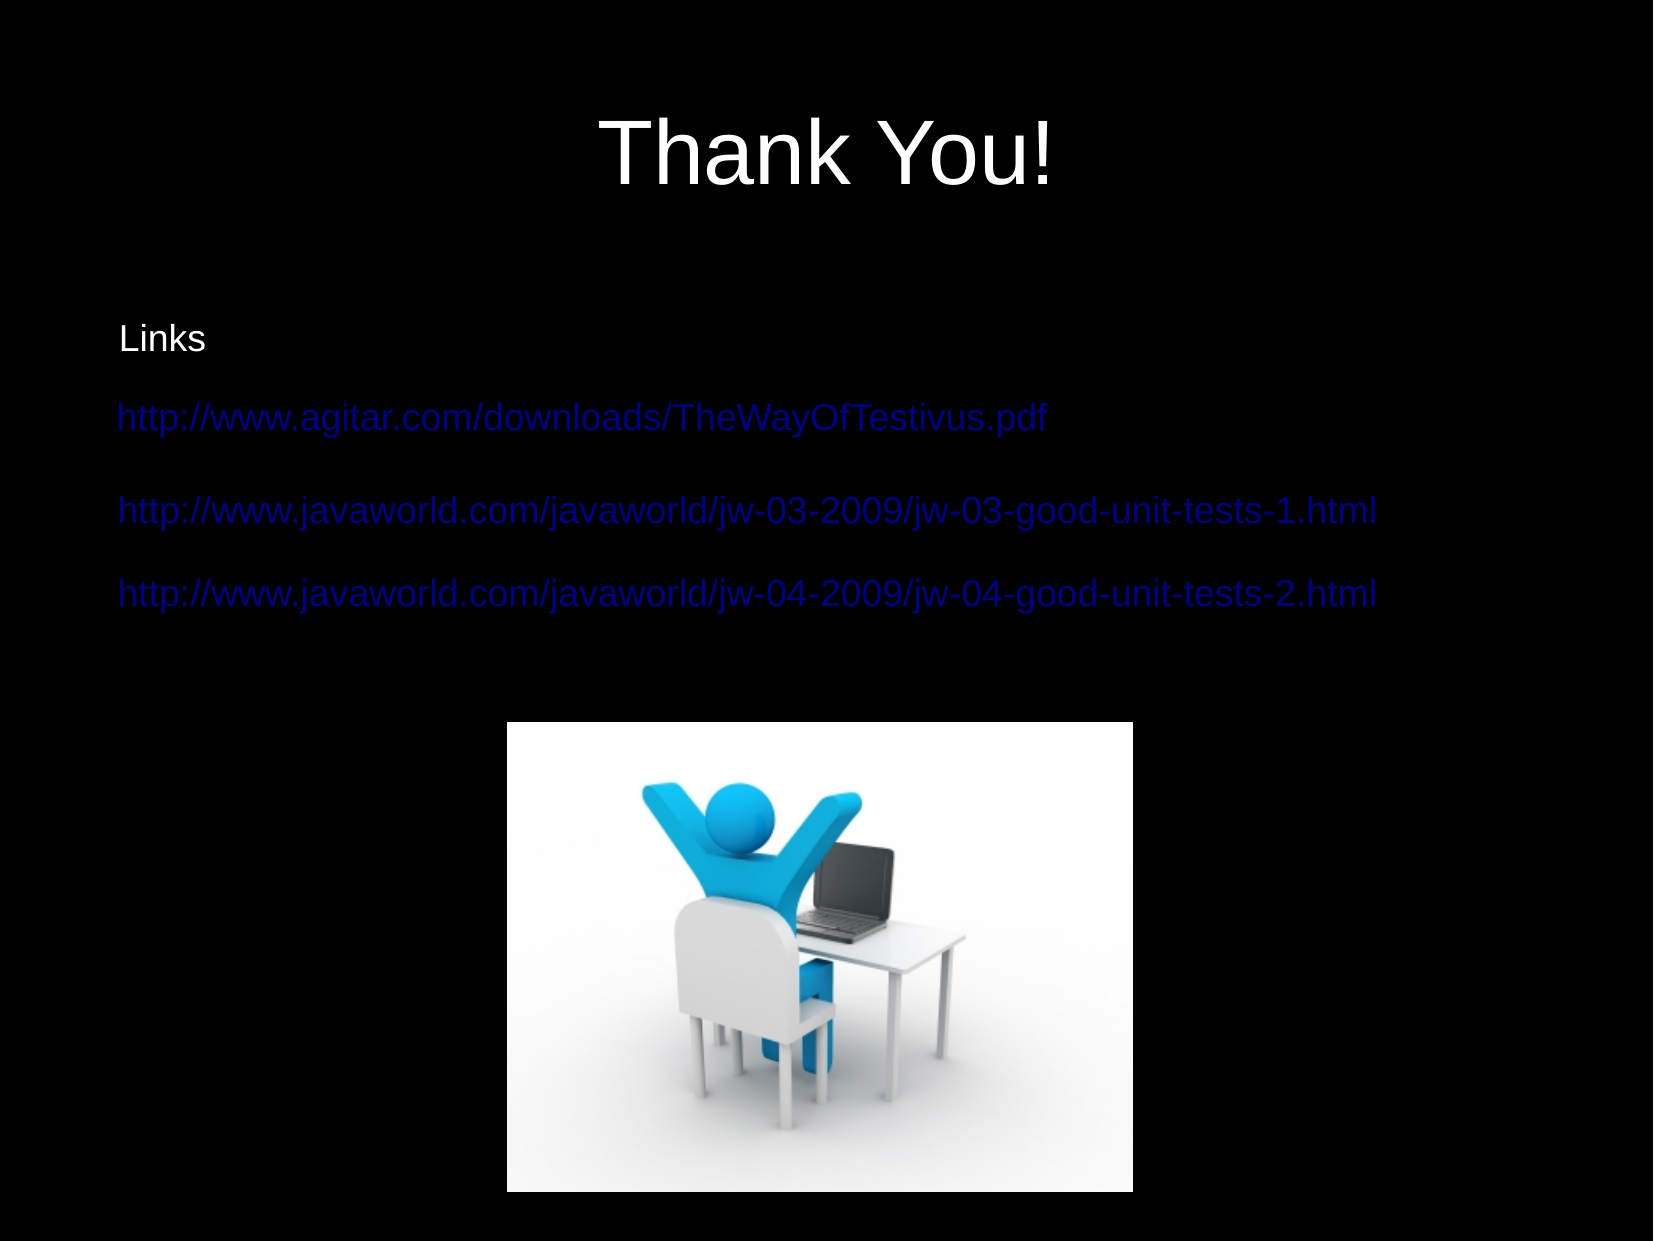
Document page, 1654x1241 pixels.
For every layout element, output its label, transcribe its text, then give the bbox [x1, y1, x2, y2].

title Thank You! [82, 49, 1571, 257]
text_box Links [104, 310, 634, 368]
text_box http://www.javaworld.com/javaworld/jw-03-2009/jw-03-good-unit-tests-1.html [102, 482, 1653, 553]
picture [507, 722, 1133, 1192]
text_box http://www.javaworld.com/javaworld/jw-04-2009/jw-04-good-unit-tests-2.html [102, 564, 1653, 635]
text_box http://www.agitar.com/downloads/TheWayOfTestivus.pdf [101, 388, 1275, 459]
